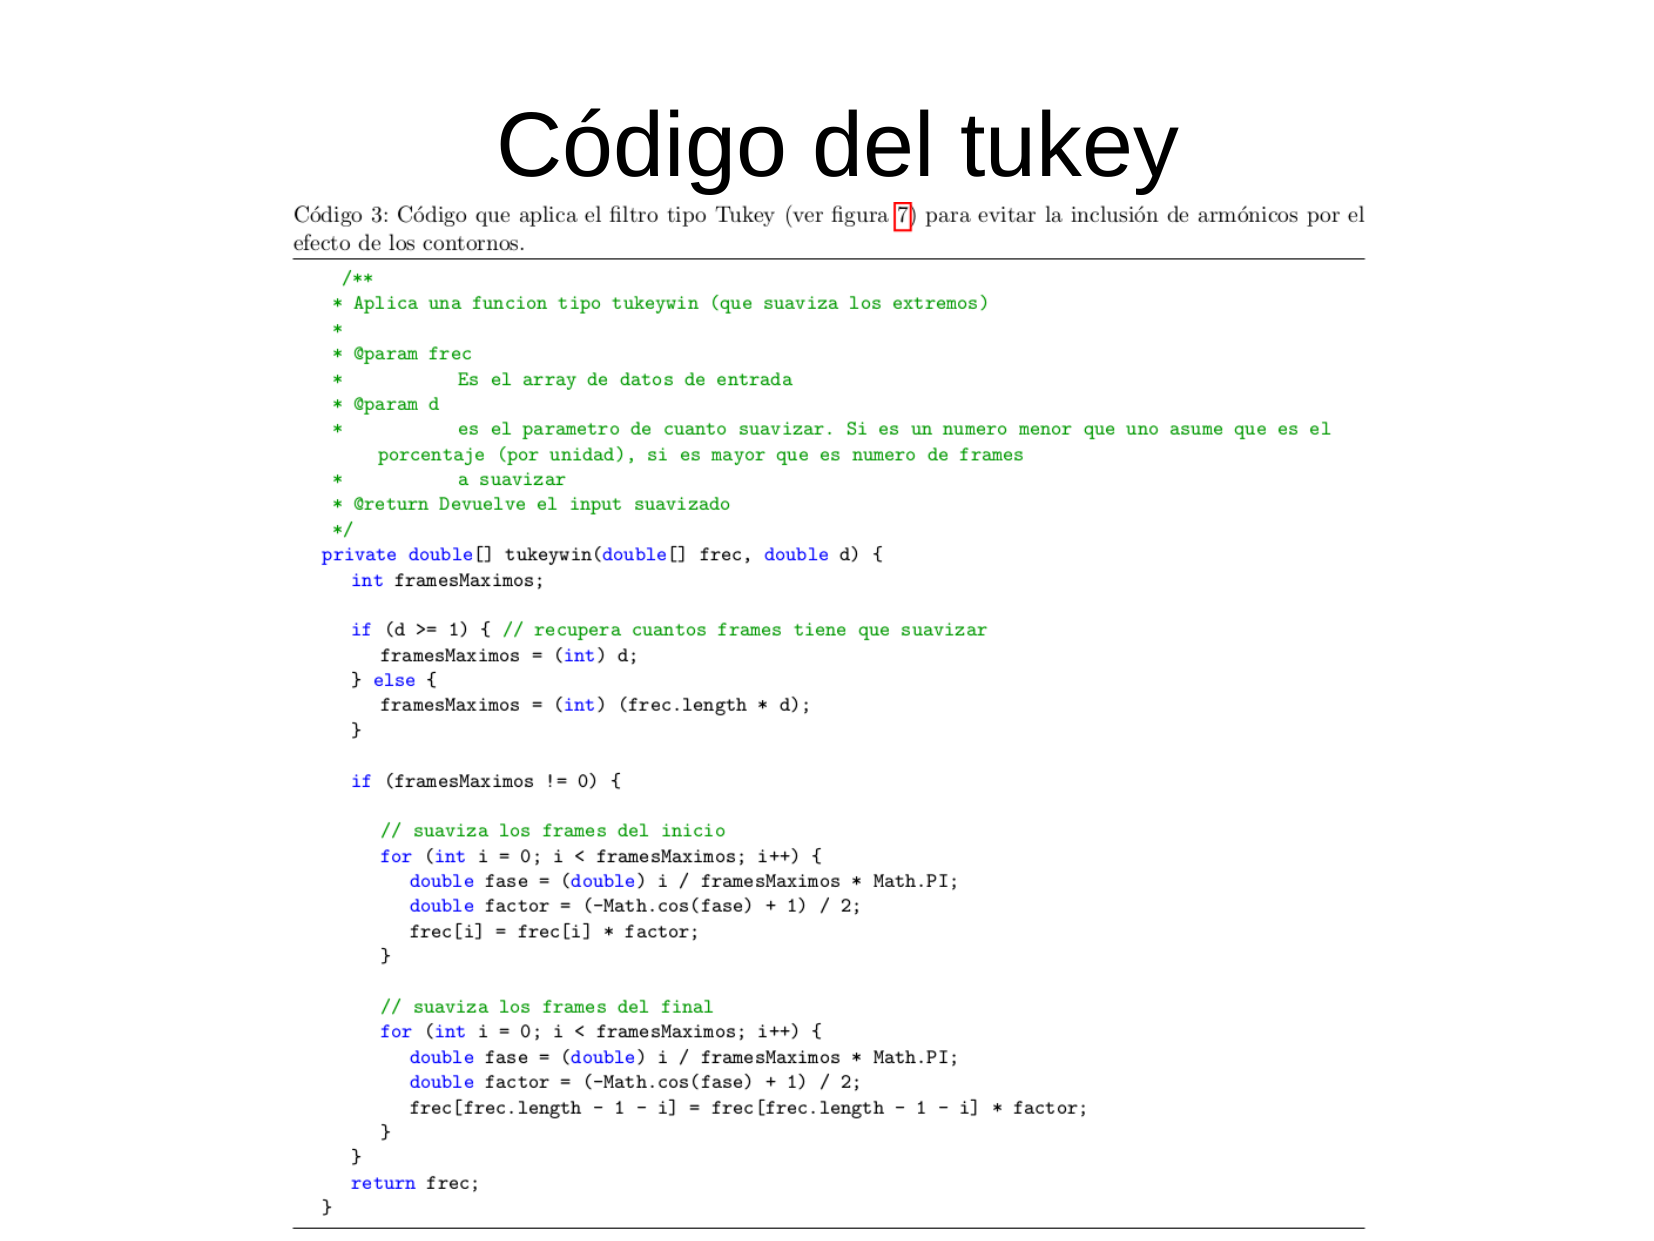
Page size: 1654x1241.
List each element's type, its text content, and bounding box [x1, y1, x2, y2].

picture [283, 202, 1382, 1241]
title Código del tukey [94, 40, 1583, 249]
